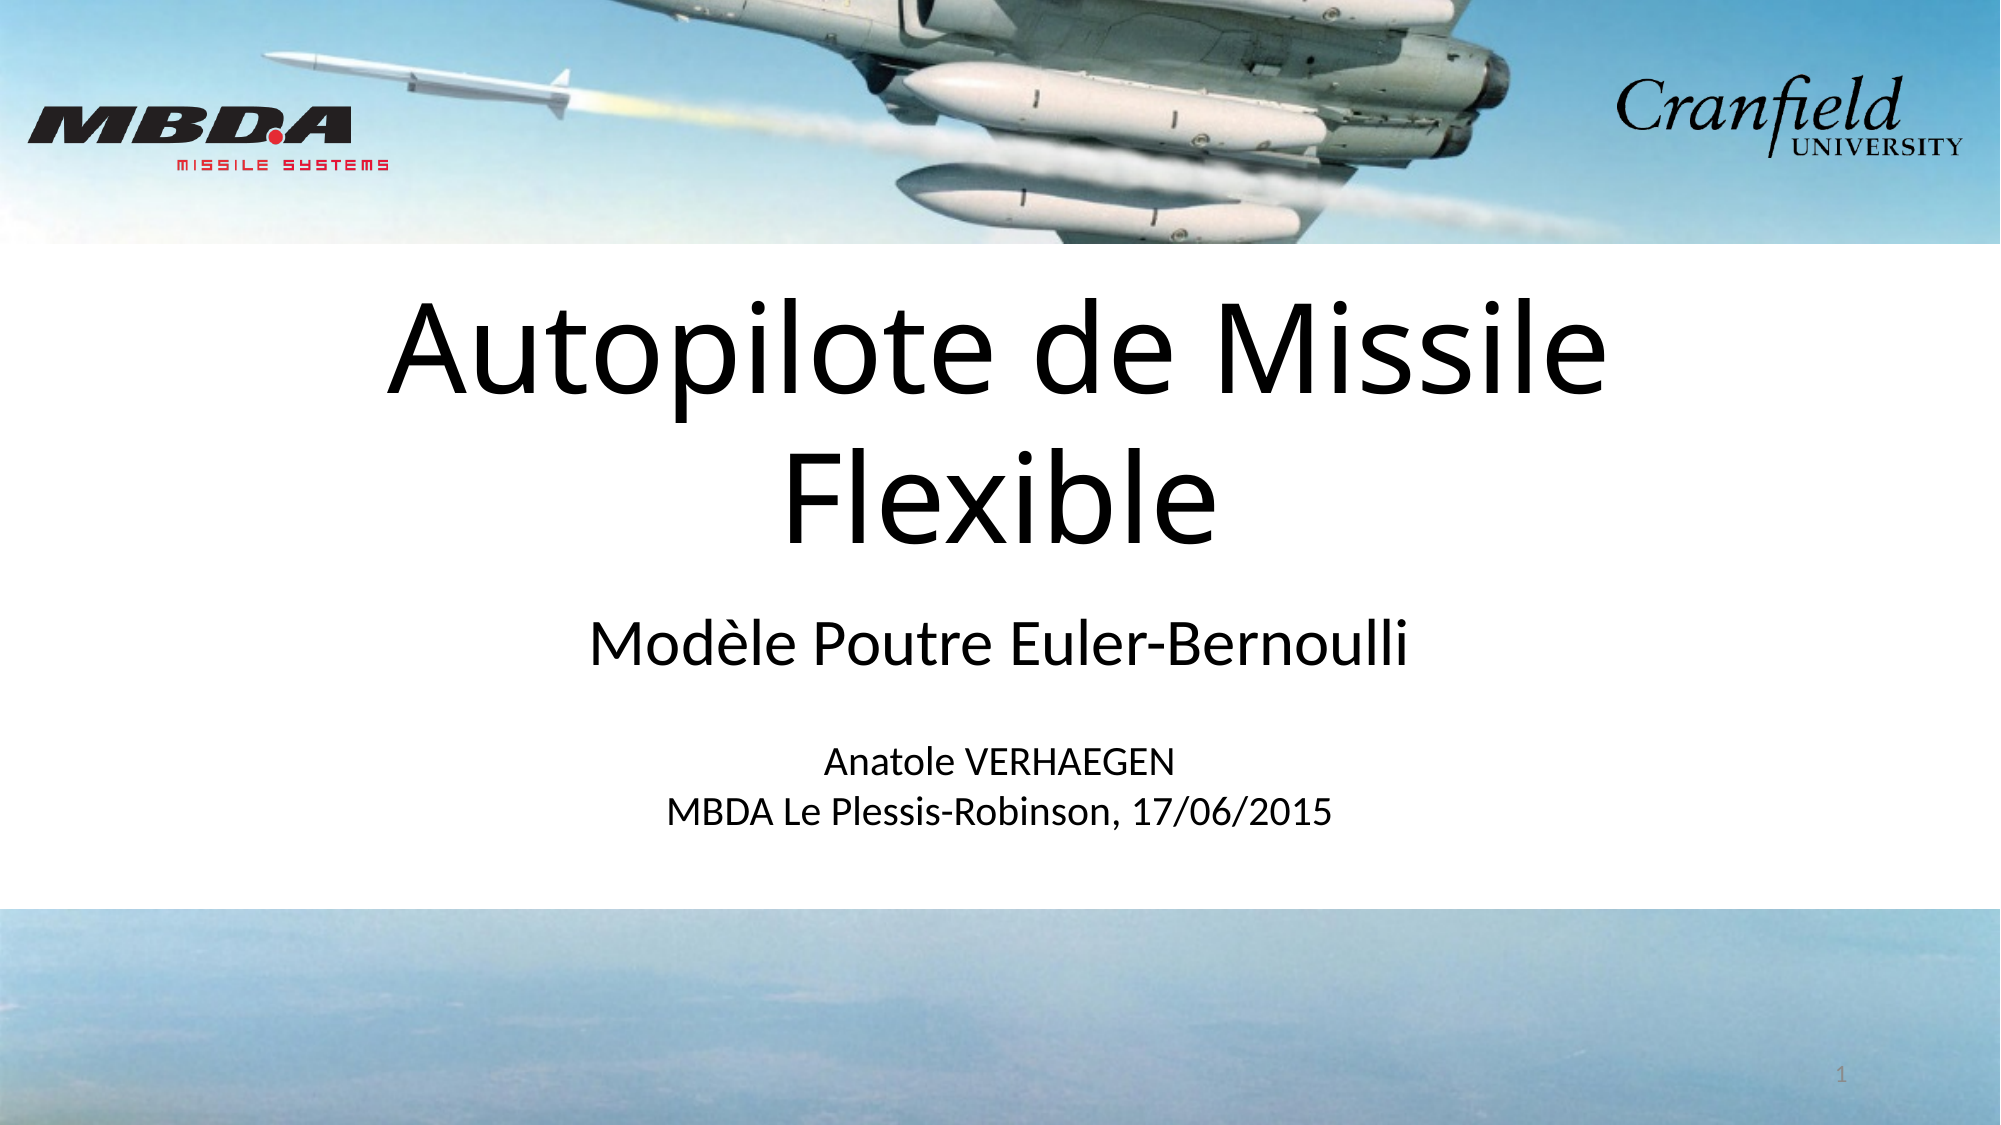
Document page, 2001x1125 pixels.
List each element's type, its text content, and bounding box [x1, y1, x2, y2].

title Autopilote de Missile Flexible [249, 286, 1750, 576]
subtitle Modèle Poutre Euler-Bernoulli [249, 590, 1750, 863]
picture [0, 909, 2000, 1125]
picture [0, 0, 2000, 244]
text_box Anatole VERHAEGEN MBDA Le Plessis-Robinson, 17/06/2015 [500, 726, 1500, 842]
slide_number <numéro> [1412, 1042, 1863, 1103]
